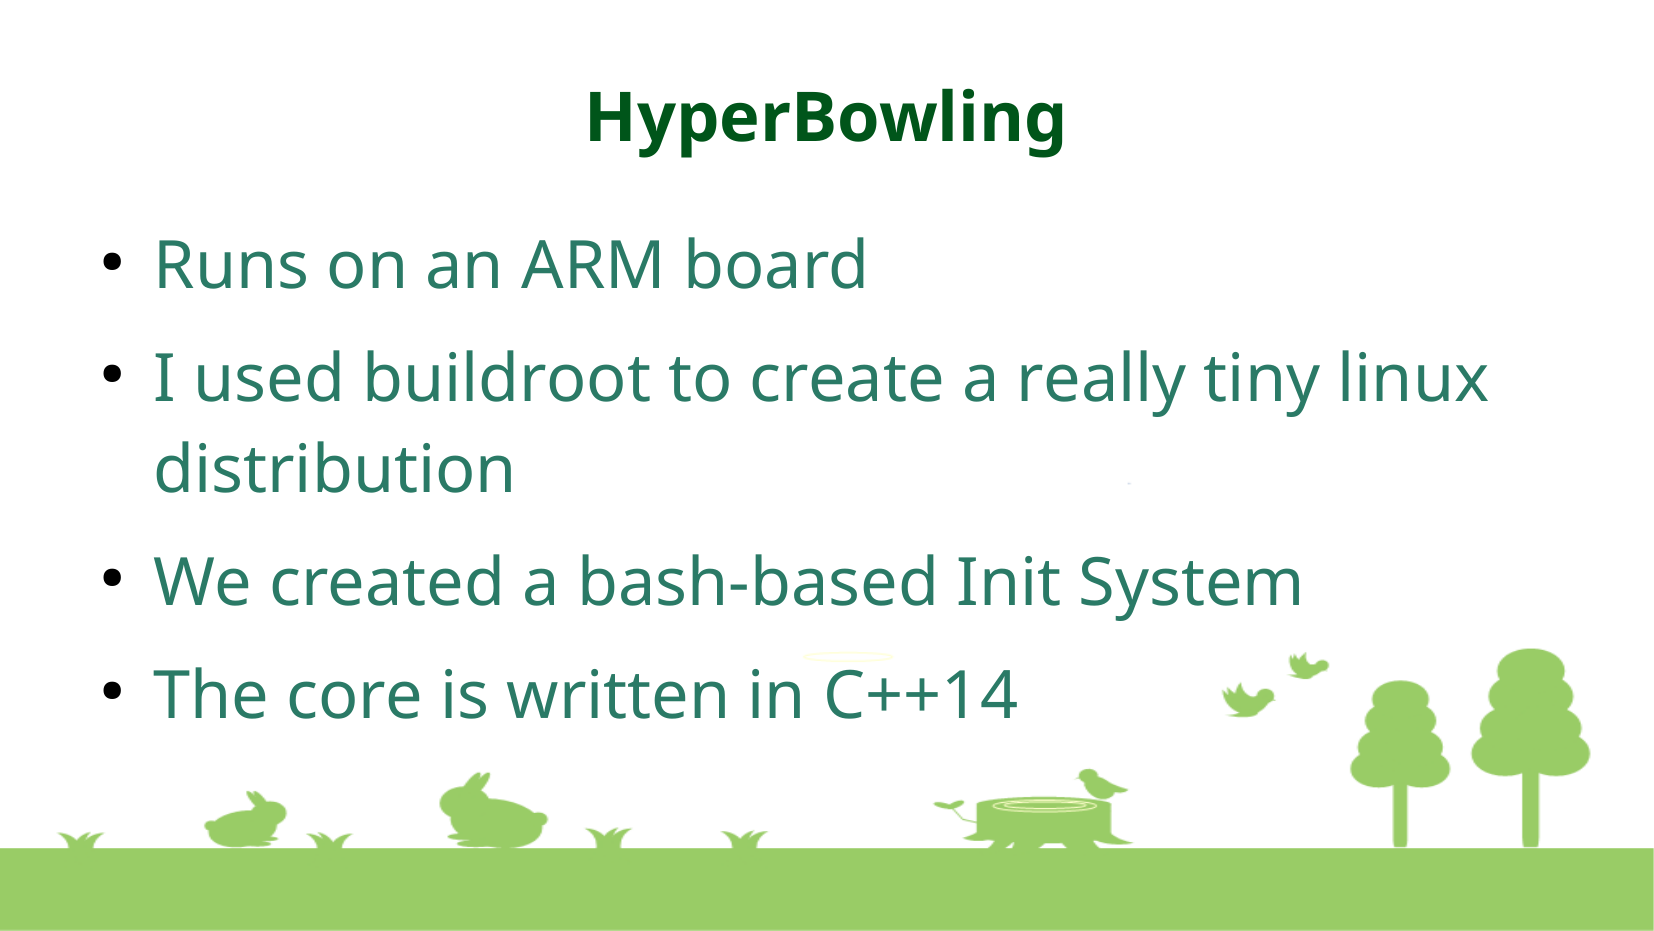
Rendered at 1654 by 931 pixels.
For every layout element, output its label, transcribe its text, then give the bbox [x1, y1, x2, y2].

list Runs on an ARM board I used buildroot to create a really tiny linux distribution We created a bash-based Init System The core is written in C++14 [82, 217, 1571, 758]
picture [0, 0, 1654, 931]
title HyperBowling [82, 37, 1571, 193]
